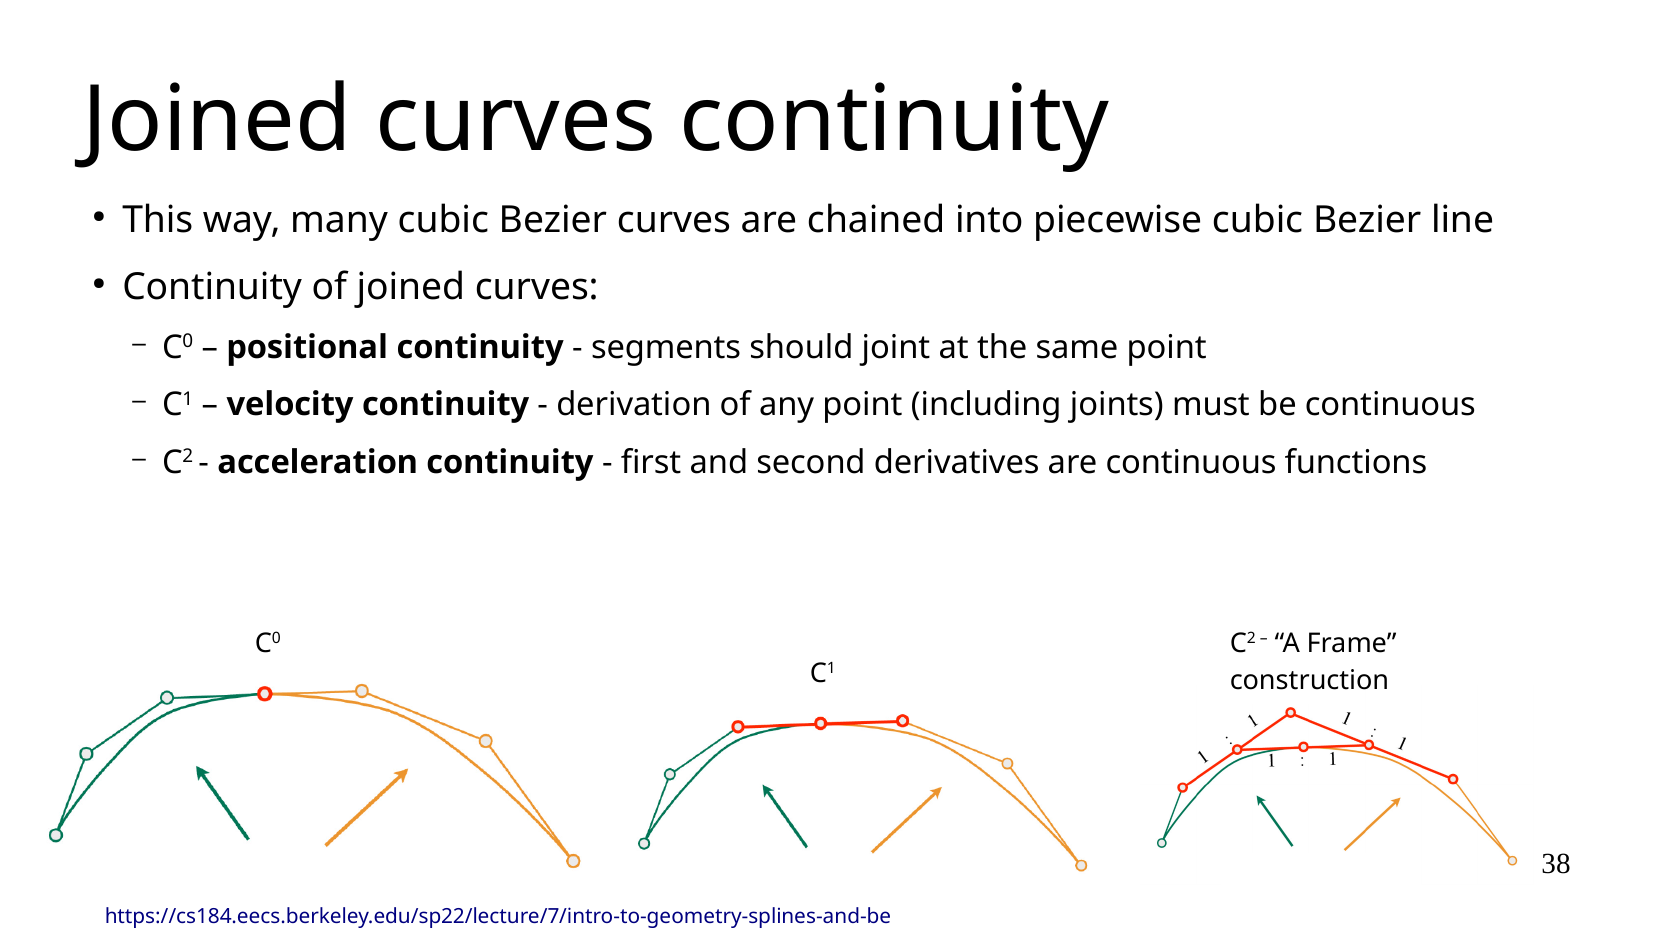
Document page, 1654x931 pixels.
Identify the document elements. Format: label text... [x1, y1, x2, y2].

text_box C1 [795, 646, 1036, 796]
text_box C0 [240, 616, 481, 766]
text_box C2 – “A Frame” construction [1215, 616, 1456, 766]
picture [1140, 685, 1534, 886]
list This way, many cubic Bezier curves are chained into piecewise cubic Bezier line Continuity of joined curves: C0 – positional continuity - segments should joint at the same point C1 – velocity continuity - derivation of any point (including joints) must be continuous C2 - acceleration continuity - first and second derivatives are continuous functions [82, 192, 1571, 556]
picture [25, 668, 601, 901]
picture [615, 689, 1096, 893]
title Joined curves continuity [82, 37, 1571, 192]
text_box https://cs184.eecs.berkeley.edu/sp22/lecture/7/intro-to-geometry-splines-and-be [90, 894, 1066, 931]
